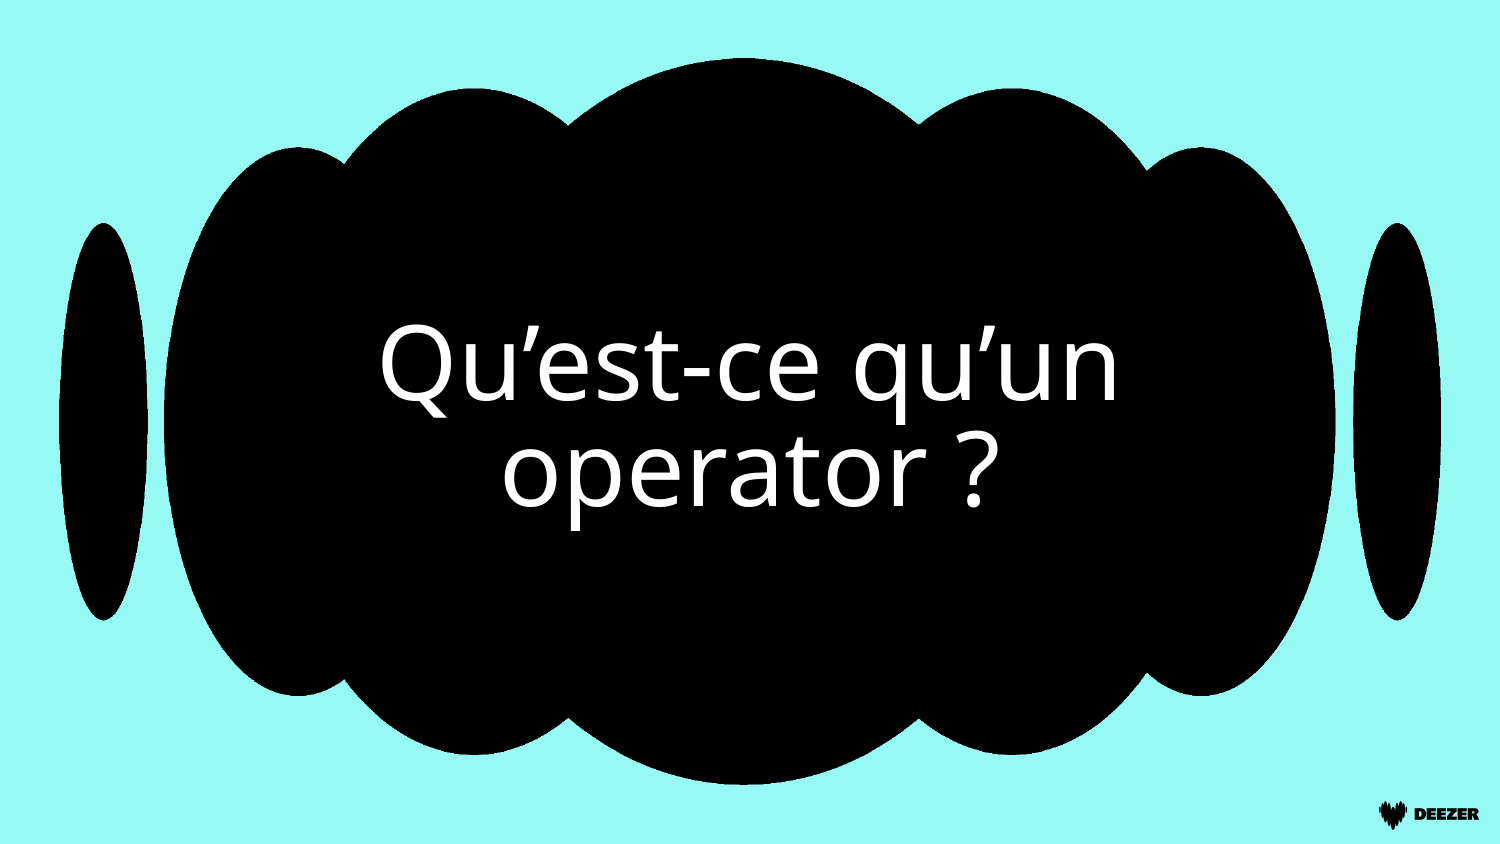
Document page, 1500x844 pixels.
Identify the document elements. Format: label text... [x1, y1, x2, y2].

picture [59, 58, 1441, 785]
title Qu’est-ce qu’un operator ? [241, 233, 1259, 611]
picture [1379, 801, 1479, 830]
